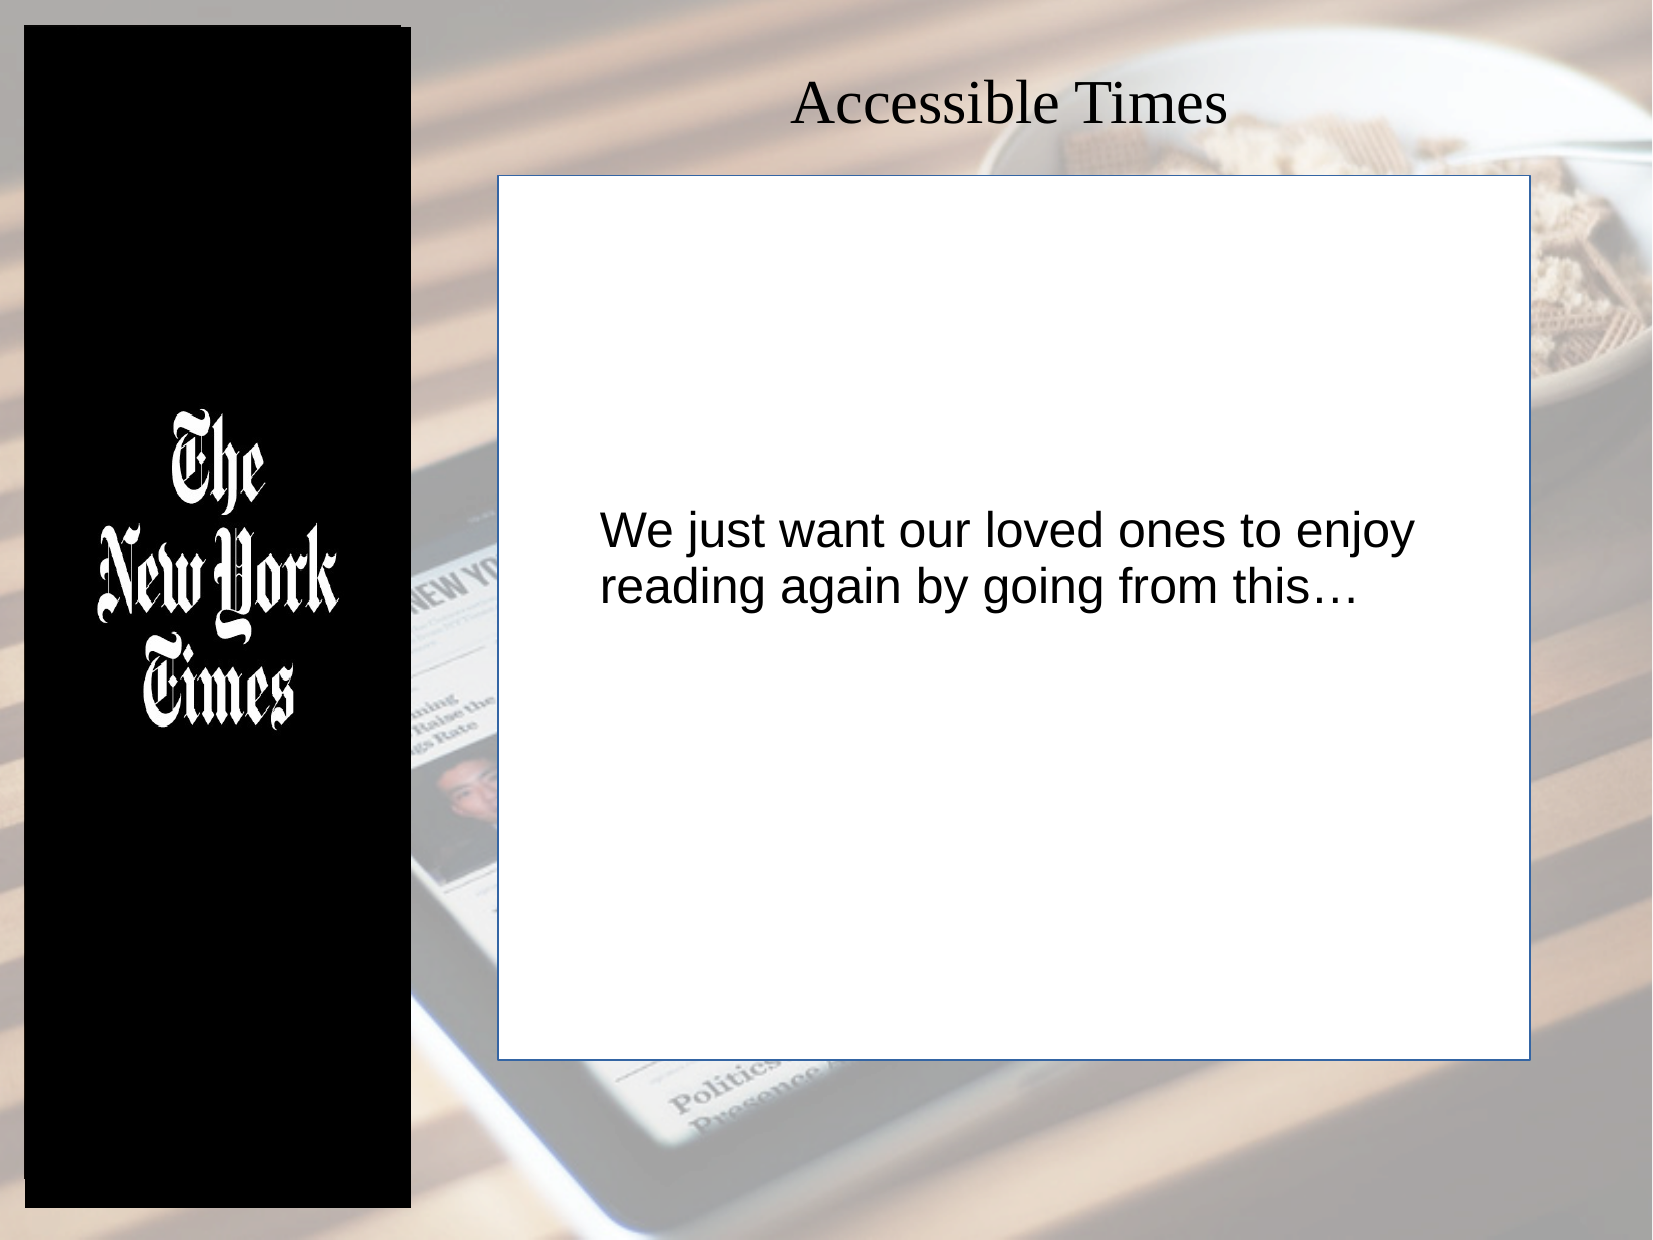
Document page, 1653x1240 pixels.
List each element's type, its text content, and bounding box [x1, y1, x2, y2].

text_box We just want our loved ones to enjoy reading again by going from this… [585, 495, 1441, 646]
text_box Accessible Times [782, 60, 1237, 145]
picture [0, 0, 1653, 1240]
